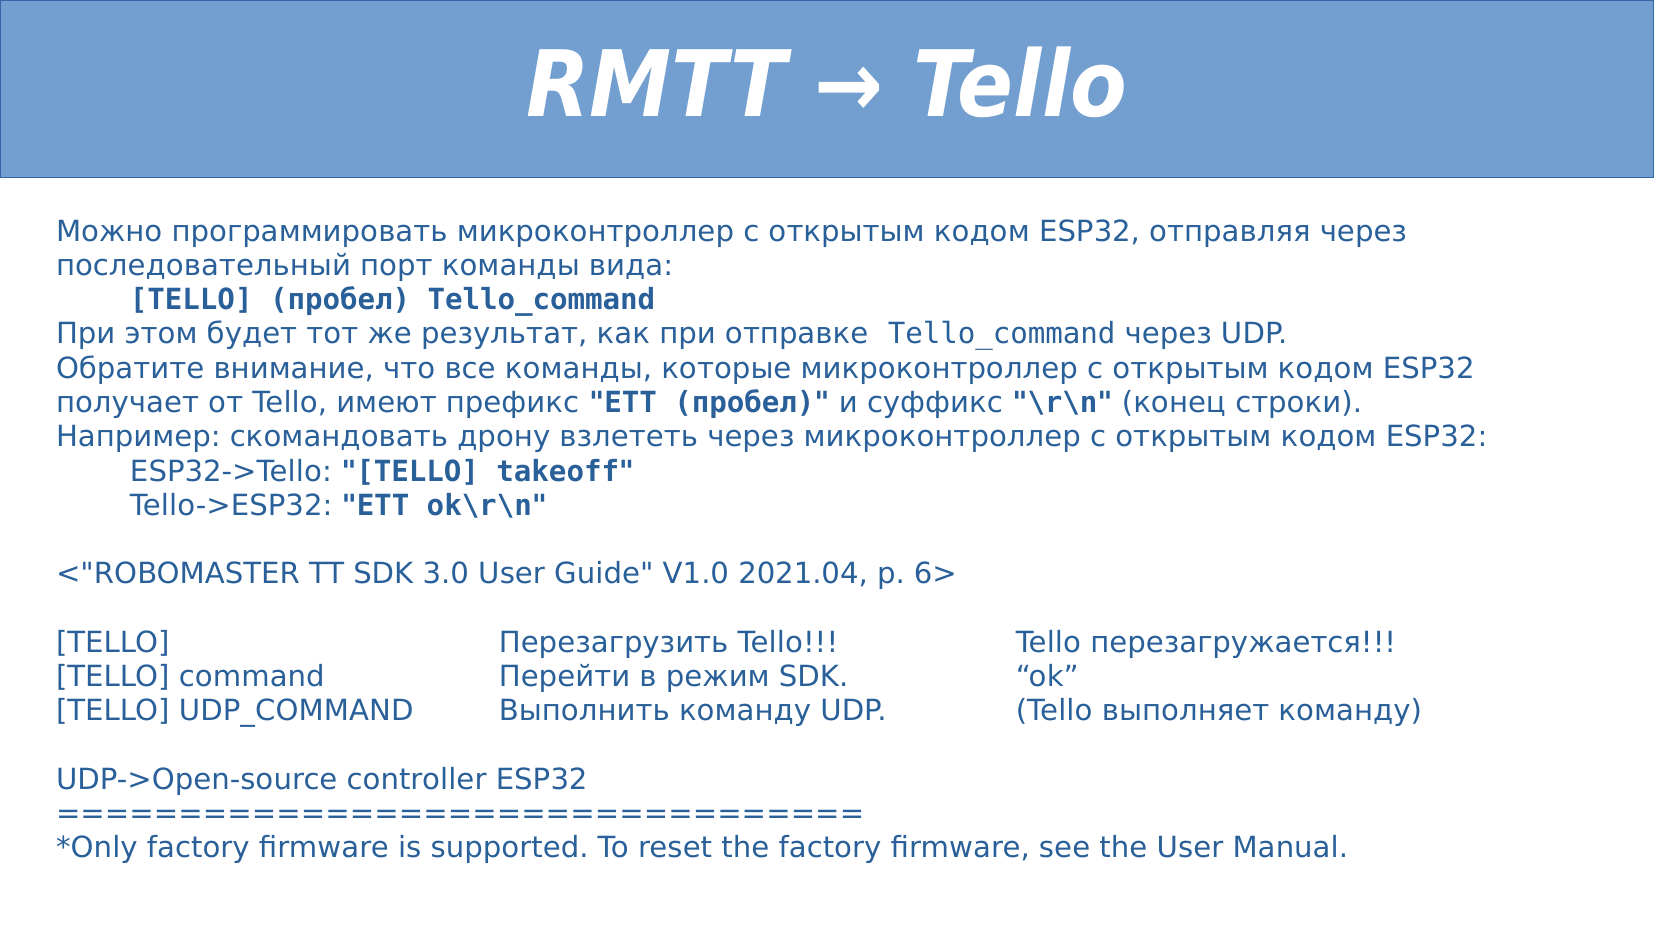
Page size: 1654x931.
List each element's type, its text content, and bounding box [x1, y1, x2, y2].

text_box Можно программировать микроконтроллер с открытым кодом ESP32, отправляя через последовательный порт команды вида: [TELLO] (пробел) Tello_command При этом будет тот же результат, как при отправке Tello_command через UDP. Обратите внимание, что все команды, которые микроконтроллер с открытым кодом ESP32 получает от Tello, имеют префикс "ETT (пробел)" и суффикс "\r\n" (конец строки). Например: скомандовать дрону взлететь через микроконтроллер с открытым кодом ESP32: ESP32->Tello: "[TELLO] takeoff" Tello->ESP32: "ETT ok\r\n" <"ROBOMASTER TT SDK 3.0 User Guide" V1.0 2021.04, p. 6> [TELLO] Перезагрузить Tello!!! Tello перезагружается!!! [TELLO] command Перейти в режим SDK. “ok” [TELLO] UDP_COMMAND Выполнить команду UDP. (Tello выполняет команду) UDP->Open-source controller ESP32 ================================= *Only factory firmware is supported. To reset the factory firmware, see the User Manual. [41, 206, 1630, 907]
text_box [0, 0, 1654, 178]
text_box RMTT → Tello [11, 23, 1642, 178]
